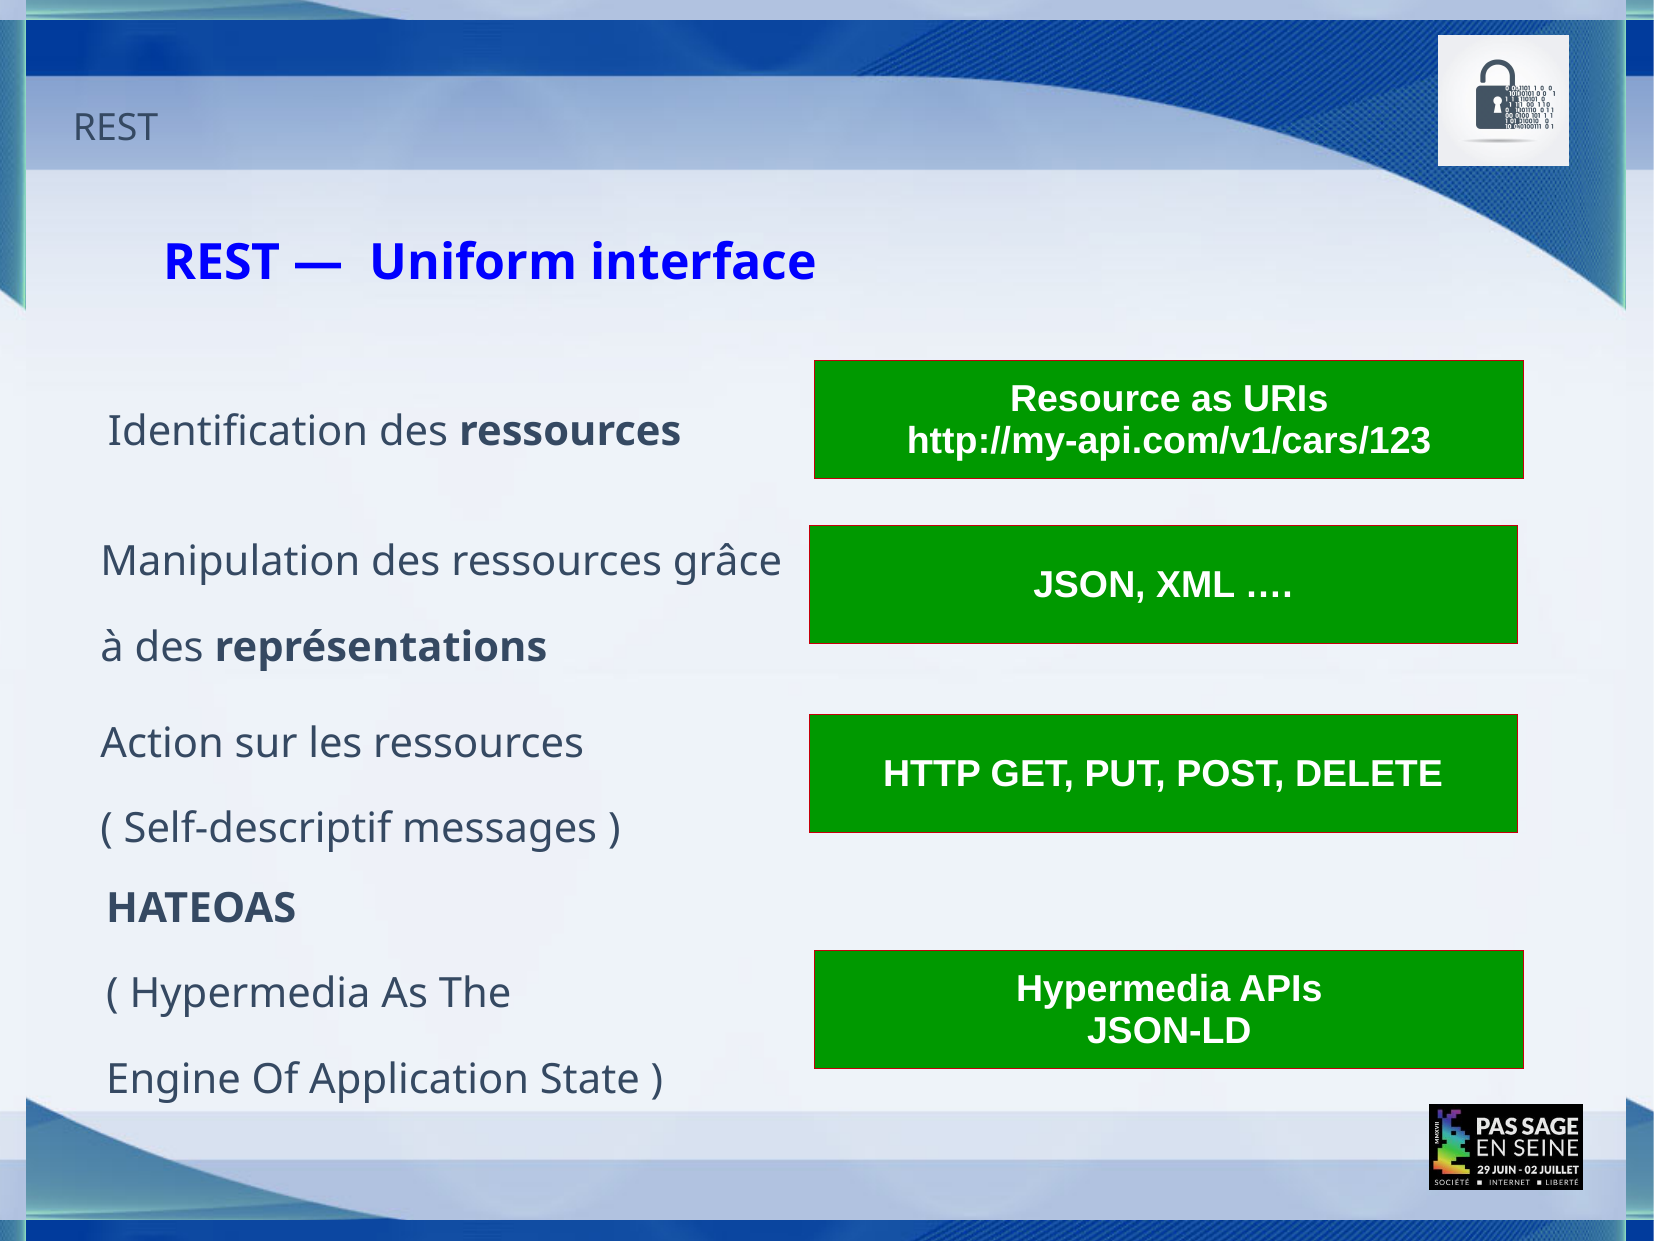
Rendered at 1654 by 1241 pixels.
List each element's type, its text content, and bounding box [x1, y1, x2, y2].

title REST [30, 82, 201, 170]
text_box Manipulation des ressources grâce à des représentations [100, 527, 810, 649]
text_box Identification des ressources [107, 377, 780, 453]
text_box Action sur les ressources ( Self-descriptif messages ) [100, 708, 810, 830]
text_box HATEOAS ( Hypermedia As The Engine Of Application State ) [106, 873, 756, 1081]
text_box Resource as URIs http://my-api.com/v1/cars/123 [814, 360, 1524, 479]
text_box Hypermedia APIs JSON-LD [814, 950, 1524, 1069]
text_box JSON, XML …. [809, 525, 1518, 644]
text_box HTTP GET, PUT, POST, DELETE [809, 714, 1518, 833]
picture [0, 0, 1654, 1241]
title REST — Uniform interface [88, 218, 892, 301]
